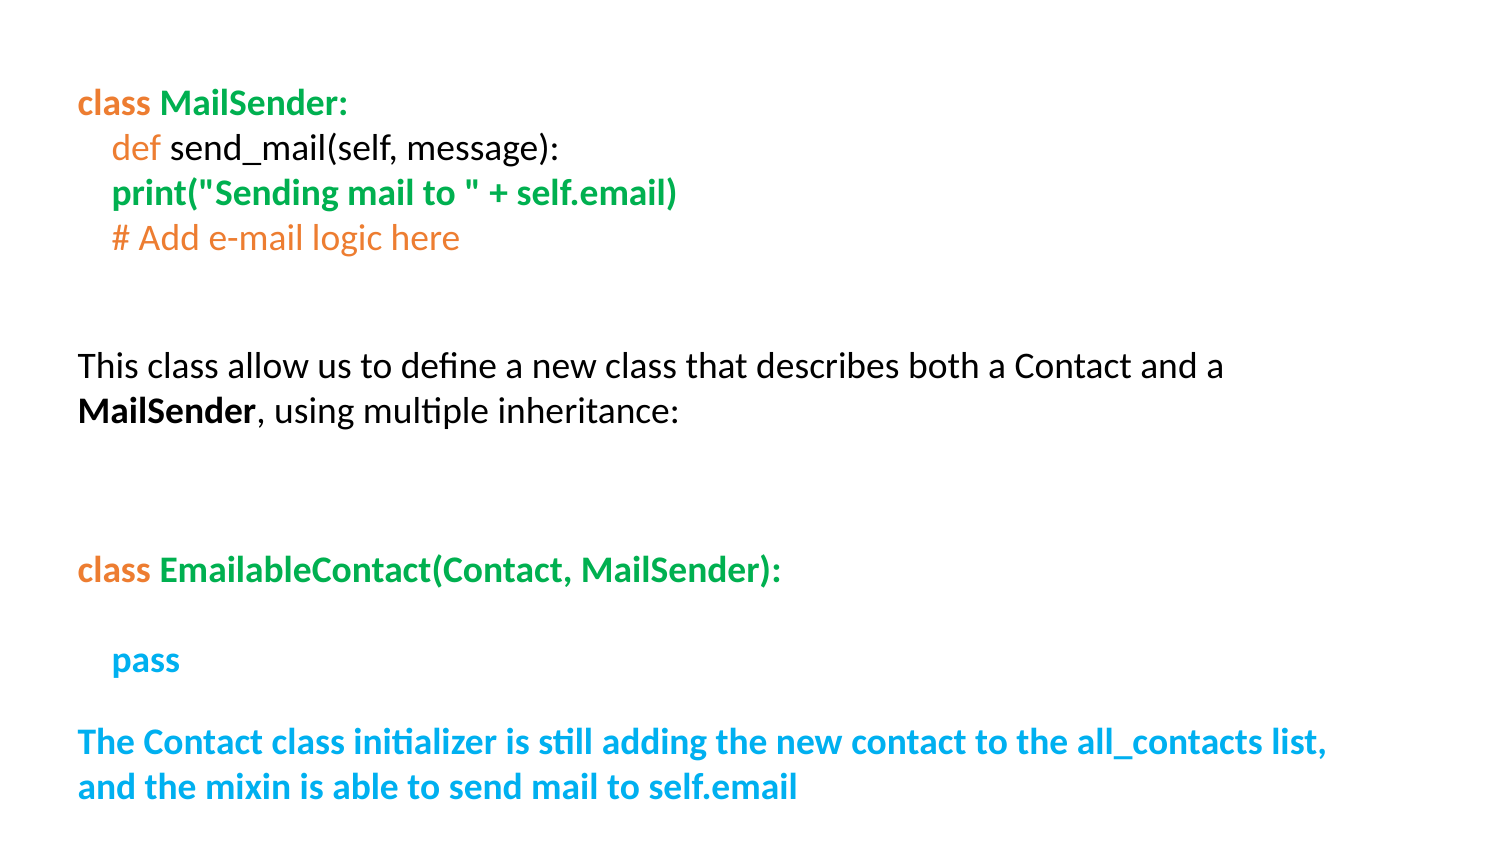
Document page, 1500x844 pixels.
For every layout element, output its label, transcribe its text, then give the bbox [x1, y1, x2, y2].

text_box This class allow us to define a new class that describes both a Contact and a MailSender, using multiple inheritance: [63, 334, 1340, 439]
text_box class MailSender: def send_mail(self, message): print("Sending mail to " + self.email) # Add e-mail logic here [63, 71, 937, 266]
text_box class EmailableContact(Contact, MailSender): pass [63, 538, 889, 688]
text_box The Contact class initializer is still adding the new contact to the all_contacts list, and the mixin is able to send mail to self.email [63, 709, 1409, 815]
